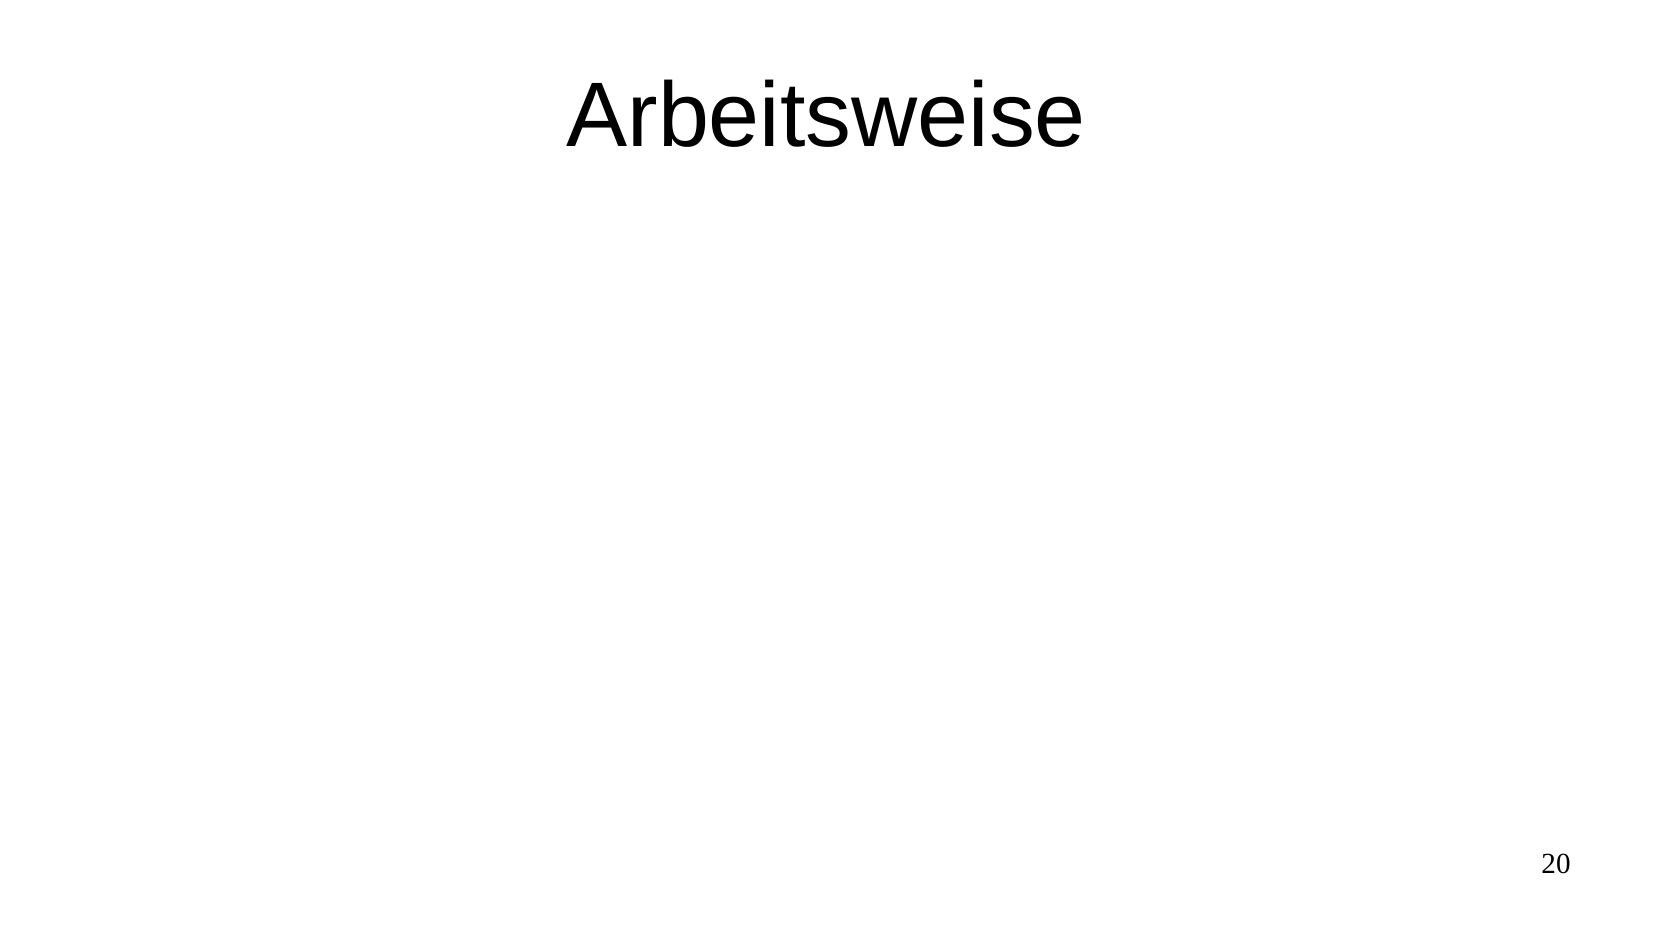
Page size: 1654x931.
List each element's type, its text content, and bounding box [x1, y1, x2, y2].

title Arbeitsweise [82, 37, 1571, 193]
